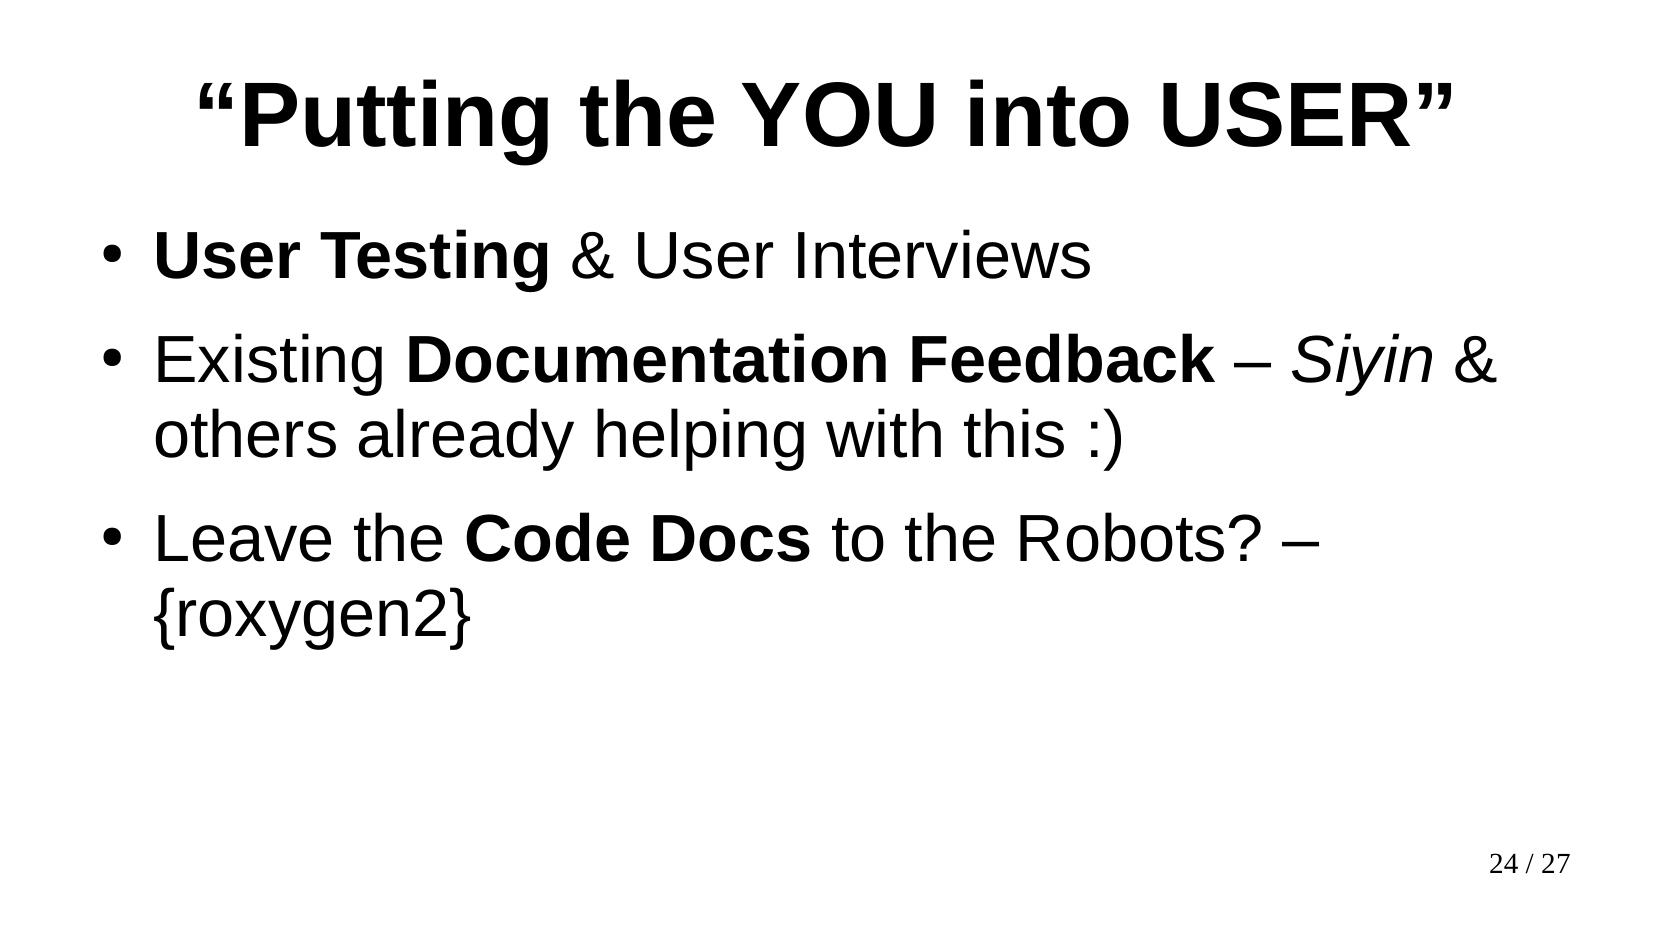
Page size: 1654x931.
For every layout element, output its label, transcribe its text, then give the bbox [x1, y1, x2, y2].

title “Putting the YOU into USER” [82, 37, 1571, 193]
list User Testing & User Interviews Existing Documentation Feedback – Siyin & others already helping with this :) Leave the Code Docs to the Robots? – {roxygen2} [82, 217, 1571, 758]
